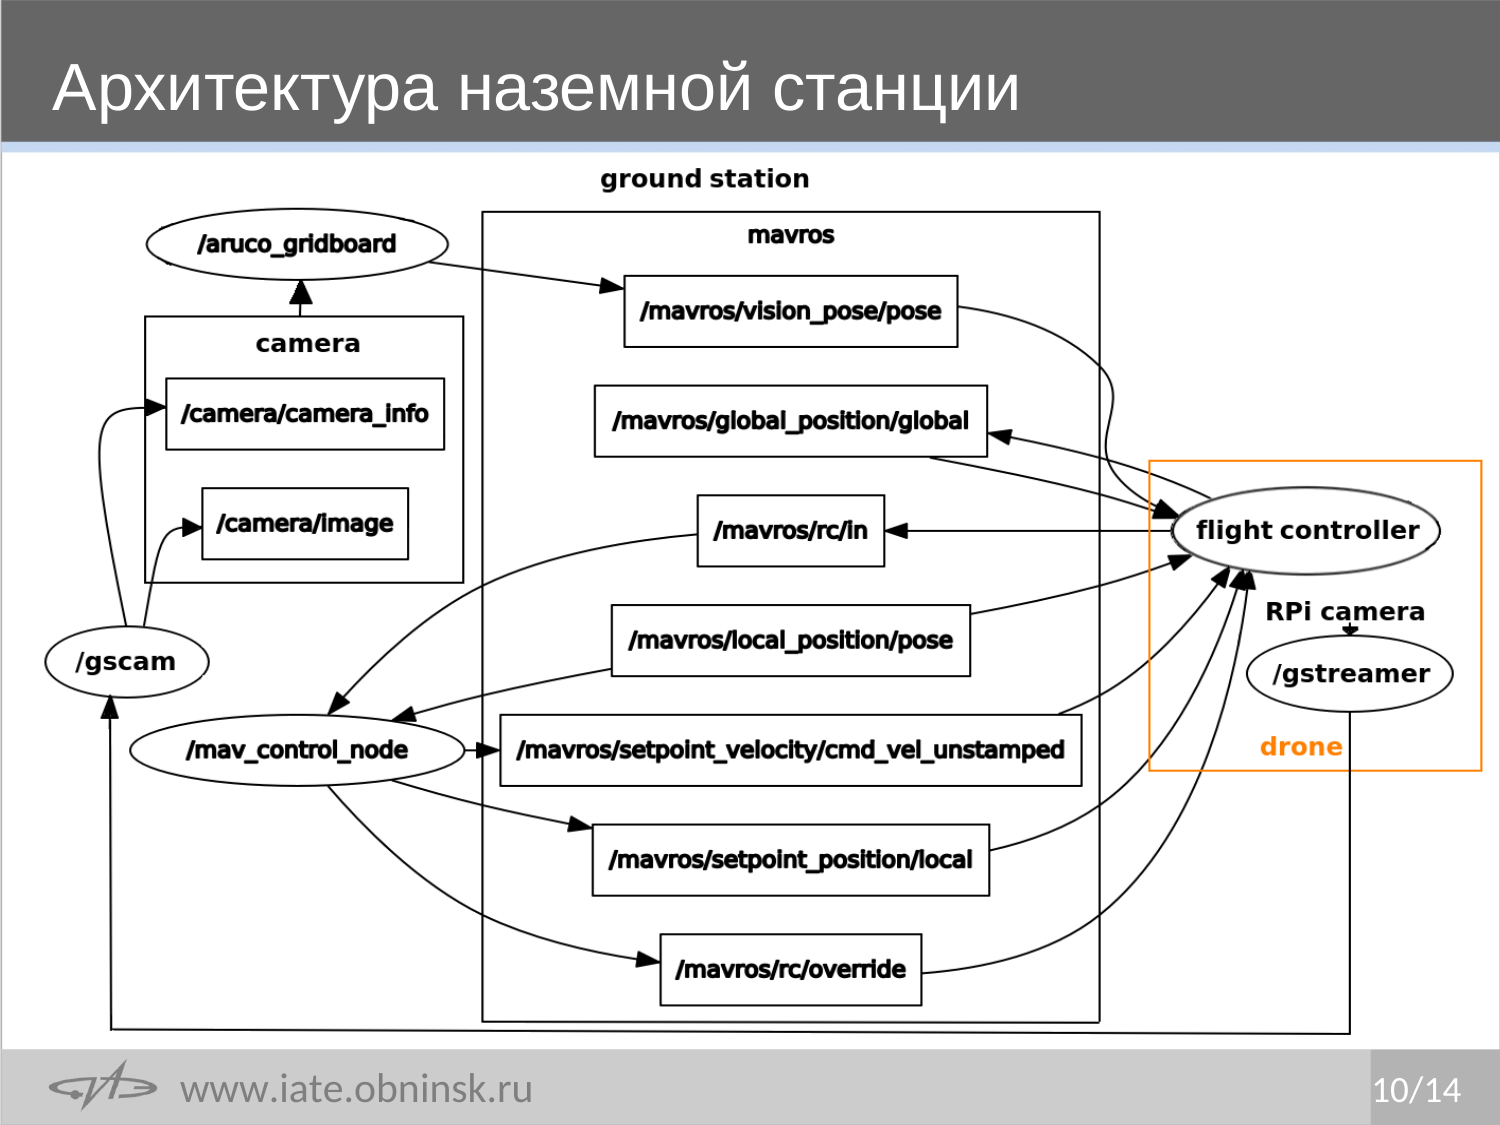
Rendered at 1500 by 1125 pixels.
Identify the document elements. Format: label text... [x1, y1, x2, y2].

text_box 10/14 [1116, 1057, 1477, 1118]
title Архитектура наземной станции [37, 7, 1459, 160]
picture [0, 0, 1500, 1125]
